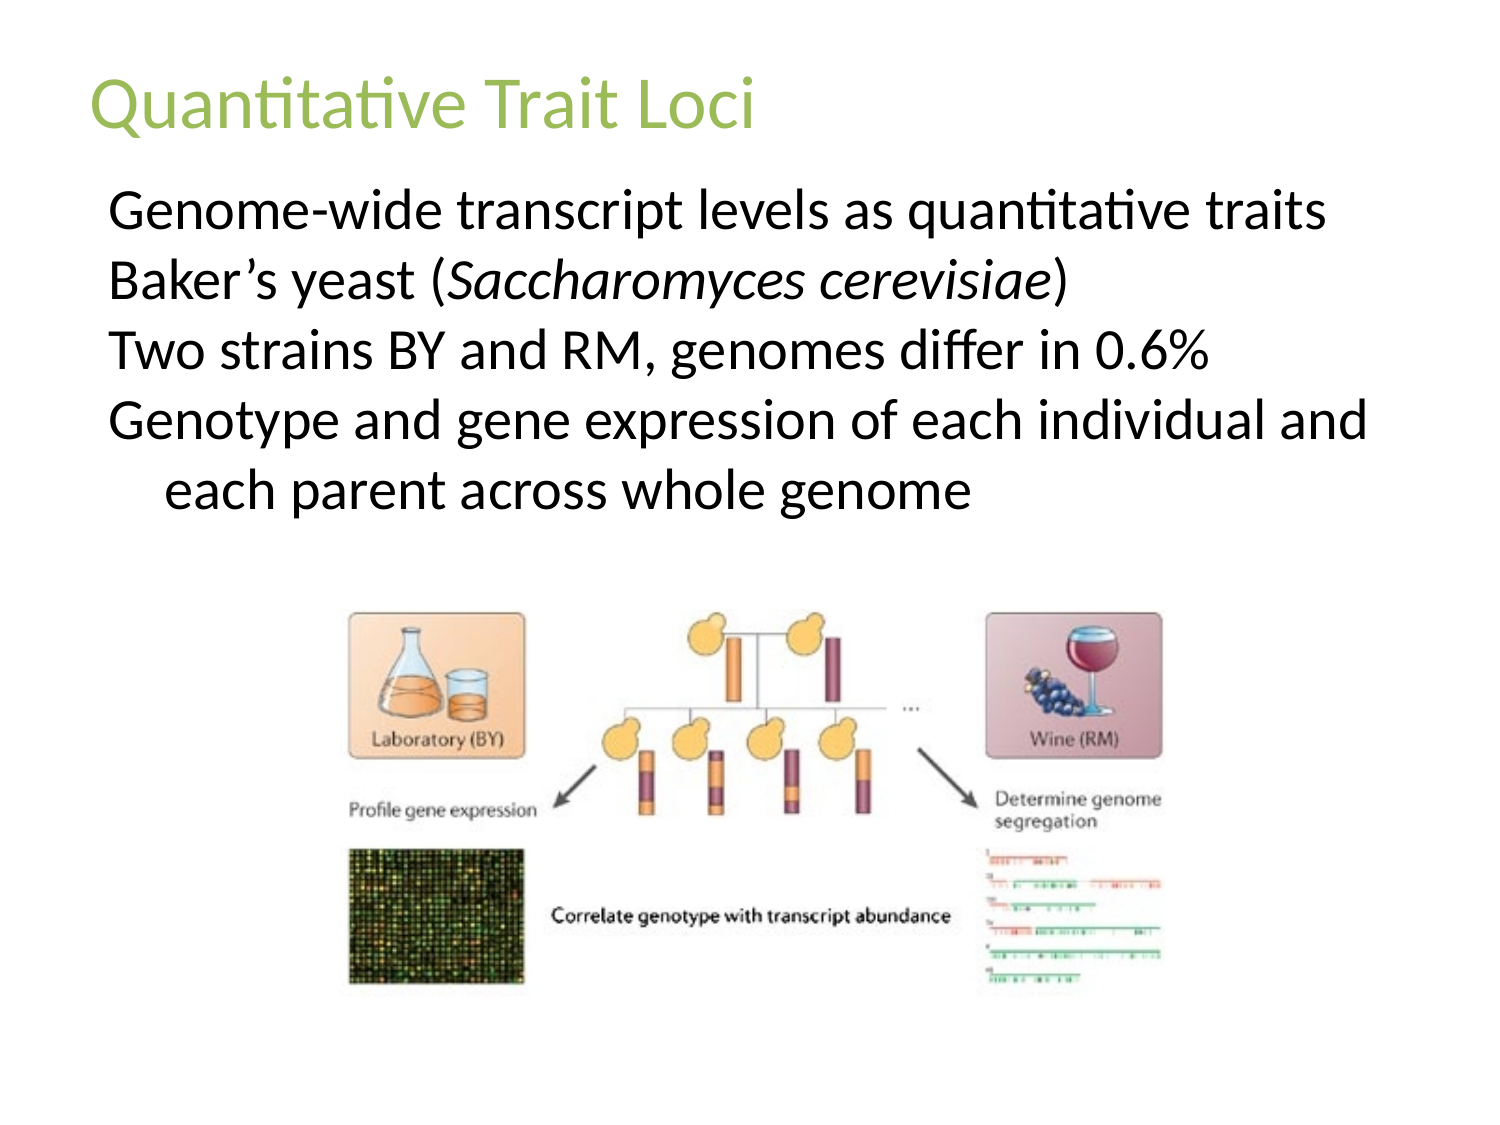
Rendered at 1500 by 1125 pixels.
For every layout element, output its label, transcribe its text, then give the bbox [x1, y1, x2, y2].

picture [339, 609, 1165, 1002]
text_box Genome-wide transcript levels as quantitative traits Baker’s yeast (Saccharomyces cerevisiae) Two strains BY and RM, genomes differ in 0.6% Genotype and gene expression of each individual and each parent across whole genome [93, 164, 1418, 1043]
text_box Quantitative Trait Loci [74, 45, 1425, 153]
